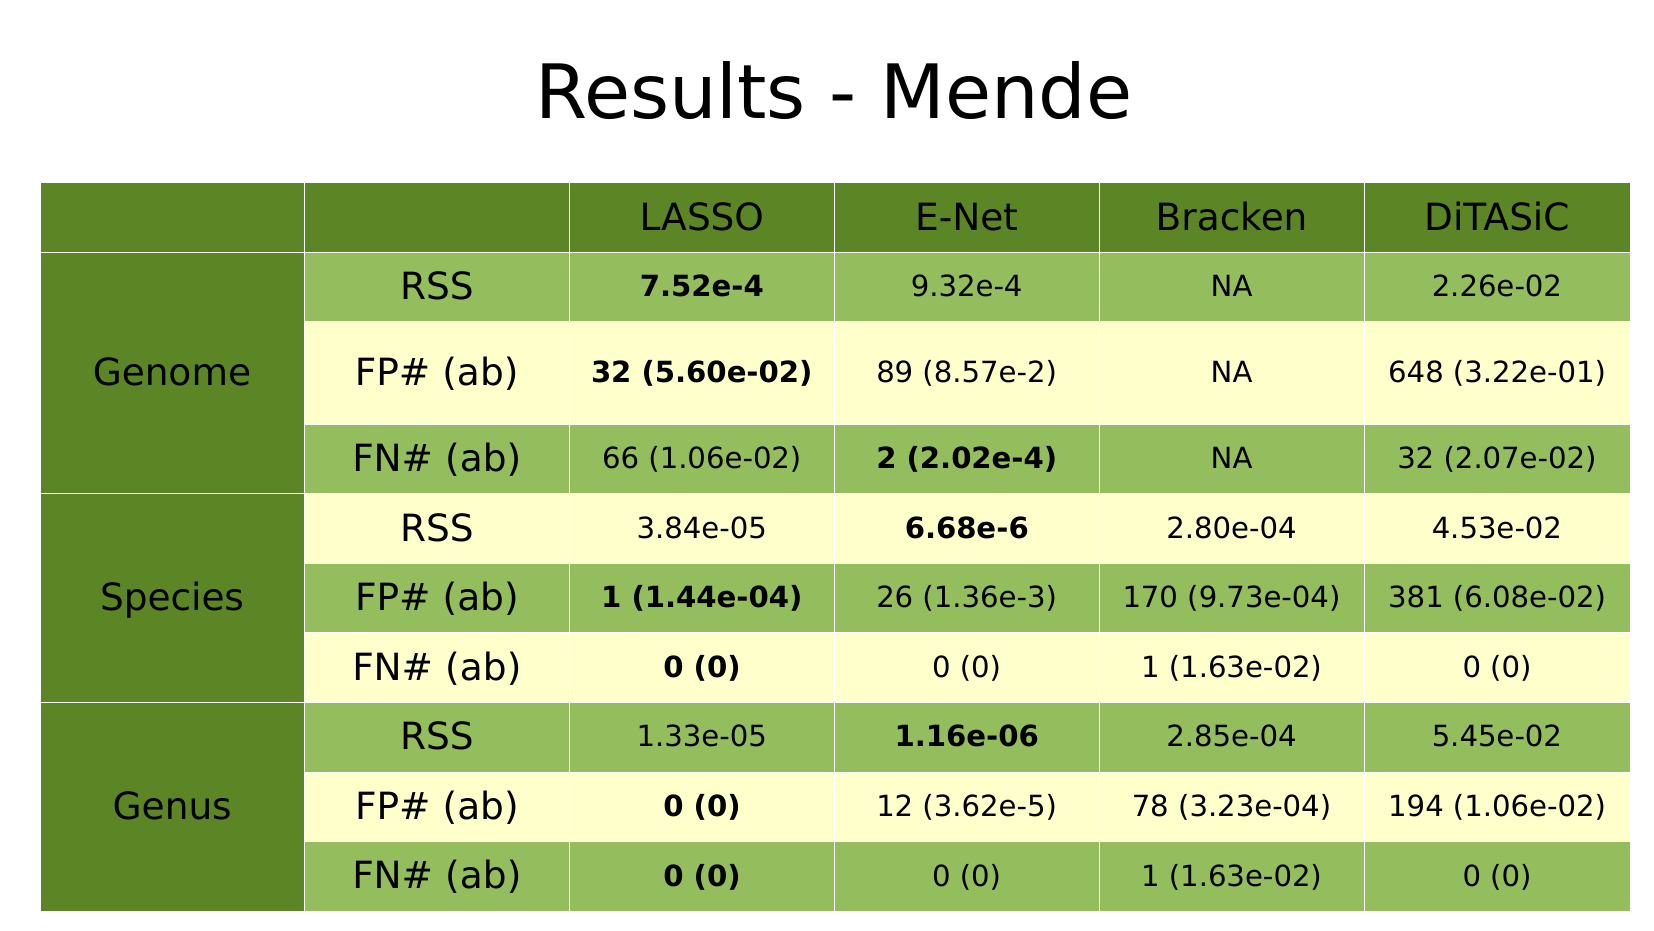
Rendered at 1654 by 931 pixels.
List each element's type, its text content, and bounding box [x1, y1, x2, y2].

table_cell 0 (0) [835, 633, 1099, 702]
table_cell NA [1100, 425, 1364, 493]
table_cell 170 (9.73e-04) [1100, 564, 1364, 632]
table_cell 381 (6.08e-02) [1365, 564, 1630, 632]
table_cell 0 (0) [570, 633, 834, 702]
table_cell 0 (0) [1365, 842, 1630, 911]
table_cell FN# (ab) [305, 633, 569, 702]
table_cell Species [41, 494, 304, 702]
table_cell 1.33e-05 [570, 703, 834, 772]
table_cell NA [1100, 322, 1364, 424]
table_cell Genus [41, 703, 304, 911]
table_cell 5.45e-02 [1365, 703, 1630, 772]
table_cell 32 (2.07e-02) [1365, 425, 1630, 493]
table_cell 0 (0) [1365, 633, 1630, 702]
table_cell 78 (3.23e-04) [1100, 773, 1364, 841]
table_cell 6.68e-6 [835, 494, 1099, 563]
table_cell FP# (ab) [305, 773, 569, 841]
table_cell 89 (8.57e-2) [835, 322, 1099, 424]
table_cell 2.26e-02 [1365, 253, 1630, 321]
table_cell 0 (0) [570, 773, 834, 841]
title Results - Mende [90, 15, 1579, 171]
table_header Bracken [1100, 183, 1364, 252]
table_header E-Net [835, 183, 1099, 252]
table_cell 32 (5.60e-02) [570, 322, 834, 424]
table_cell 2.85e-04 [1100, 703, 1364, 772]
table_cell Genome [41, 253, 304, 493]
table_cell 26 (1.36e-3) [835, 564, 1099, 632]
table_cell 2.80e-04 [1100, 494, 1364, 563]
table_cell NA [1100, 253, 1364, 321]
table_cell 9.32e-4 [835, 253, 1099, 321]
table_cell RSS [305, 703, 569, 772]
table_cell 1 (1.44e-04) [570, 564, 834, 632]
table_cell 12 (3.62e-5) [835, 773, 1099, 841]
table_cell 66 (1.06e-02) [570, 425, 834, 493]
table_cell 1 (1.63e-02) [1100, 842, 1364, 911]
table_cell 2 (2.02e-4) [835, 425, 1099, 493]
table_cell 7.52e-4 [570, 253, 834, 321]
table_cell RSS [305, 253, 569, 321]
table_cell 194 (1.06e-02) [1365, 773, 1630, 841]
table_cell 1.16e-06 [835, 703, 1099, 772]
table_cell 4.53e-02 [1365, 494, 1630, 563]
table_cell 648 (3.22e-01) [1365, 322, 1630, 424]
table_header [305, 183, 569, 252]
table_cell FP# (ab) [305, 564, 569, 632]
table_cell 3.84e-05 [570, 494, 834, 563]
table_cell FN# (ab) [305, 425, 569, 493]
table_cell 0 (0) [570, 842, 834, 911]
table_cell FN# (ab) [305, 842, 569, 911]
table_header DiTASiC [1365, 183, 1630, 252]
table_header LASSO [570, 183, 834, 252]
table_cell 0 (0) [835, 842, 1099, 911]
table_header [41, 183, 304, 252]
table_cell FP# (ab) [305, 322, 569, 424]
table_cell 1 (1.63e-02) [1100, 633, 1364, 702]
table_cell RSS [305, 494, 569, 563]
